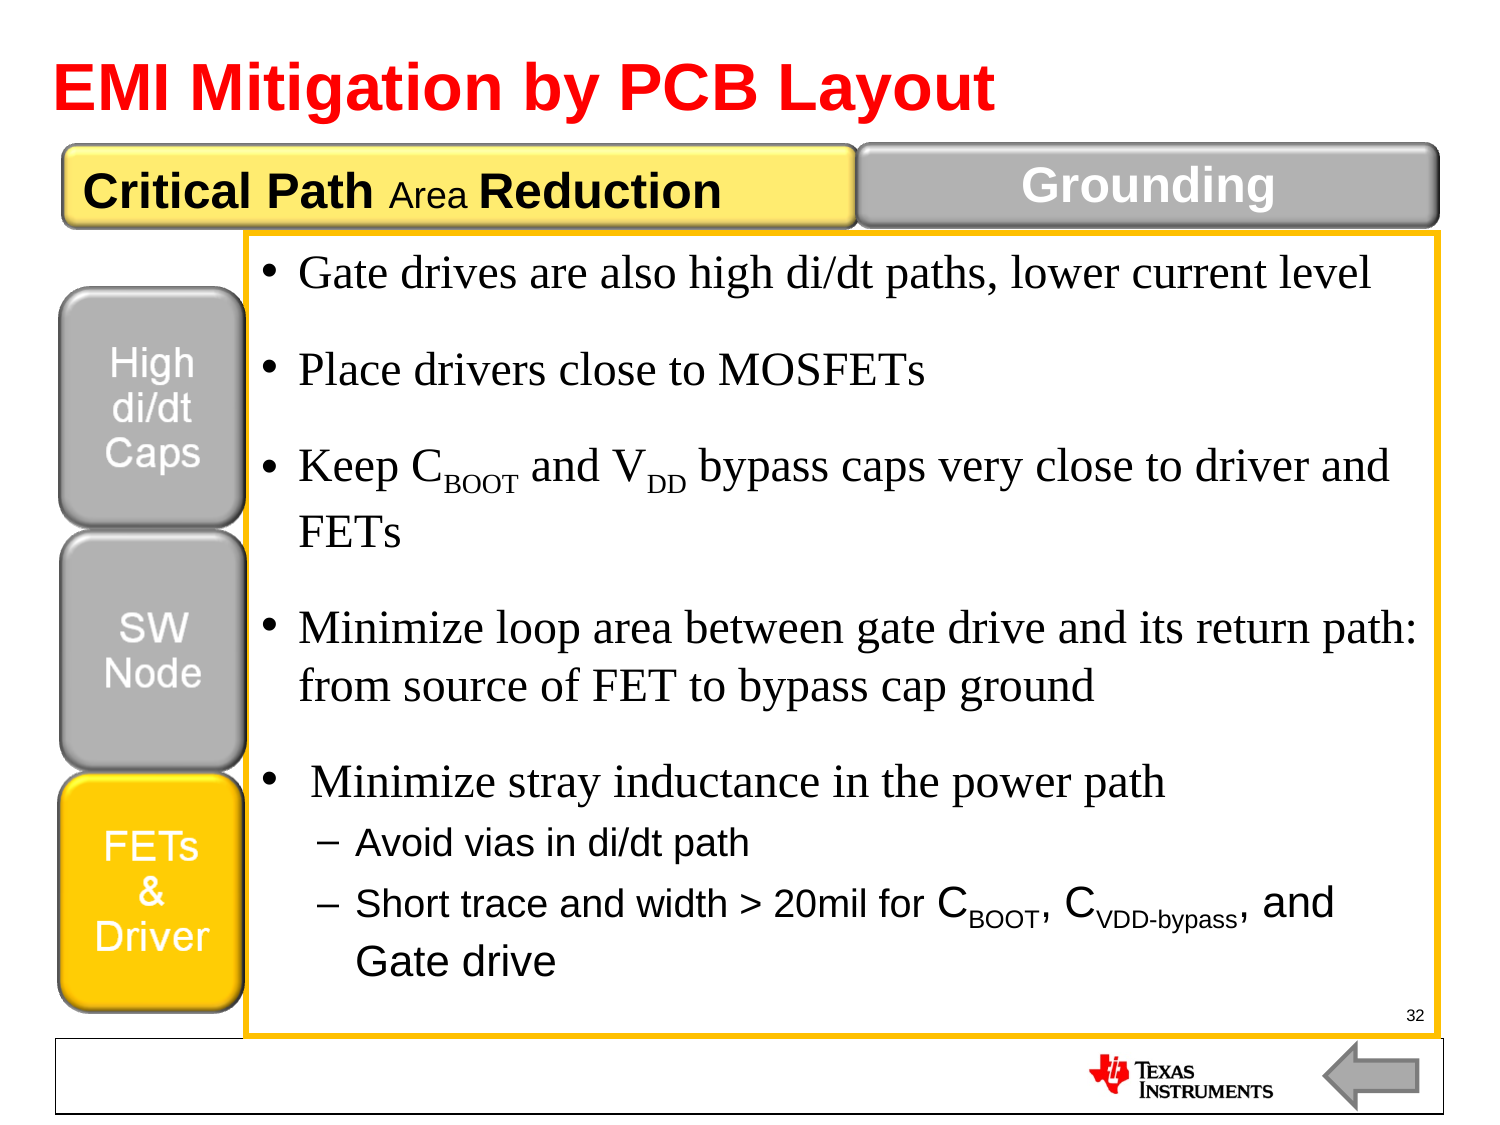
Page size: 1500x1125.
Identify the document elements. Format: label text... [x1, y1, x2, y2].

list Gate drives are also high di/dt paths, lower current level Place drivers close to MOSFETs Keep CBOOT and VDD bypass caps very close to driver and FETs Minimize loop area between gate drive and its return path: from source of FET to bypass cap ground Minimize stray inductance in the power path Avoid vias in di/dt path Short trace and width > 20mil for CBOOT, CVDD-bypass, and Gate drive [246, 233, 1438, 1036]
picture [1087, 1052, 1274, 1099]
text_box <numero> [1089, 997, 1440, 1031]
text_box [1324, 1045, 1418, 1107]
text_box Critical Path Area Reduction [67, 150, 853, 225]
title EMI Mitigation by PCB Layout [37, 23, 1426, 158]
picture [59, 140, 1442, 233]
text_box Grounding [862, 149, 1435, 224]
picture [55, 284, 249, 1016]
